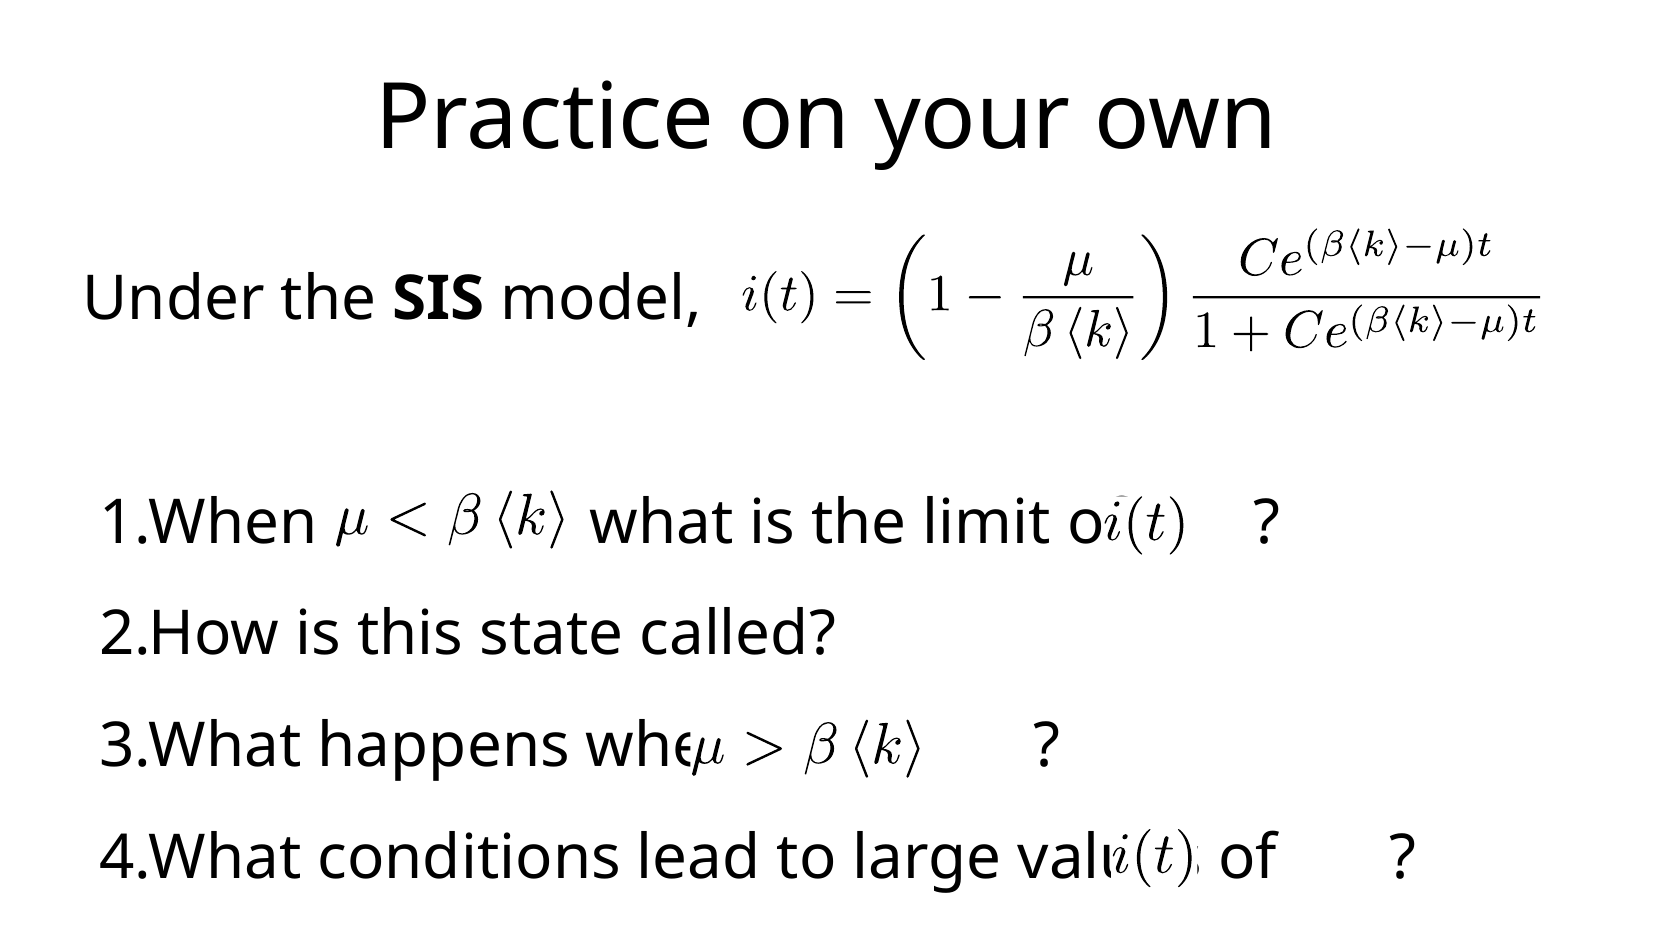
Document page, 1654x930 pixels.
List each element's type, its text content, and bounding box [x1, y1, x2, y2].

text_box [1111, 829, 1198, 888]
title Practice on your own [82, 1, 1571, 225]
list Under the SIS model, When what is the limit of ? How is this state called? What happens when ? What conditions lead to large values of ? [82, 252, 1571, 901]
text_box [741, 228, 1541, 360]
text_box [690, 719, 927, 778]
text_box [1102, 496, 1190, 555]
text_box [334, 490, 571, 549]
